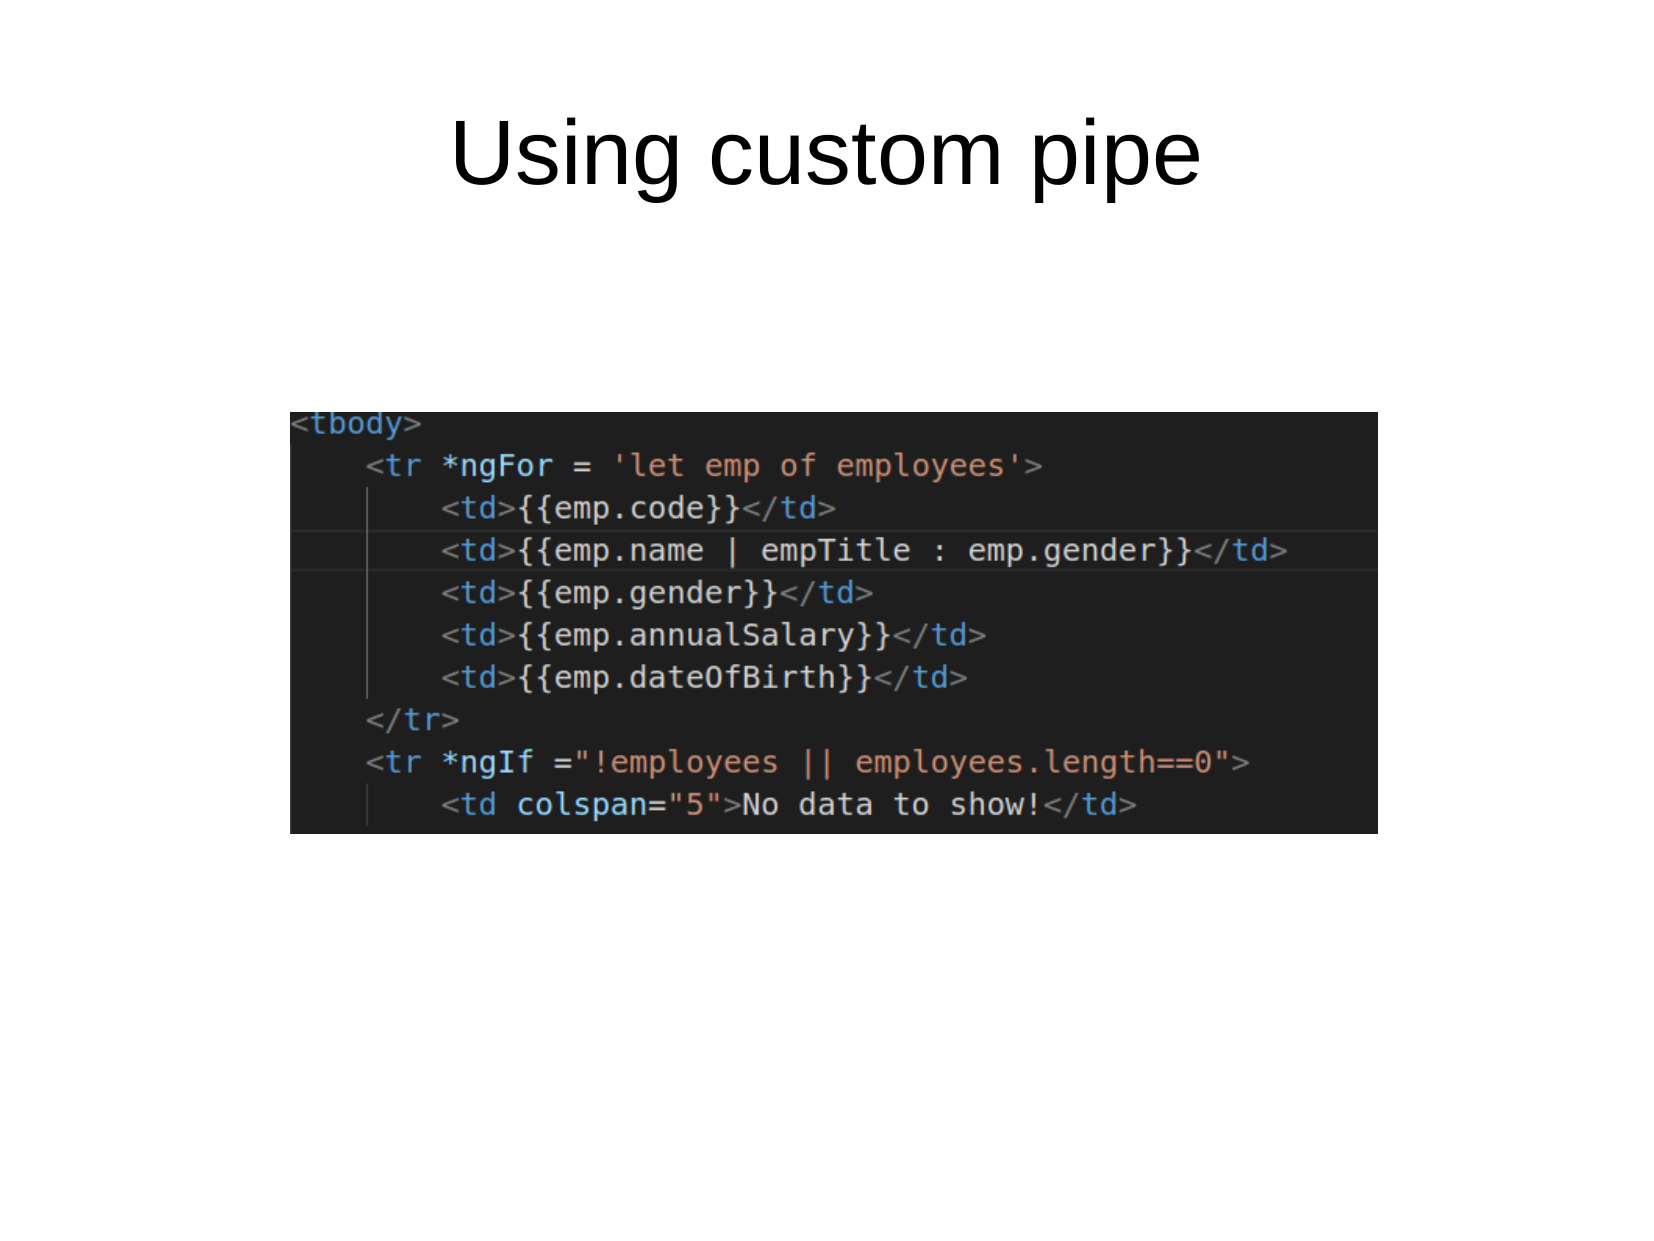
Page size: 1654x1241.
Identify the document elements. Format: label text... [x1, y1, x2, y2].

picture [290, 412, 1378, 834]
title Using custom pipe [82, 49, 1571, 257]
